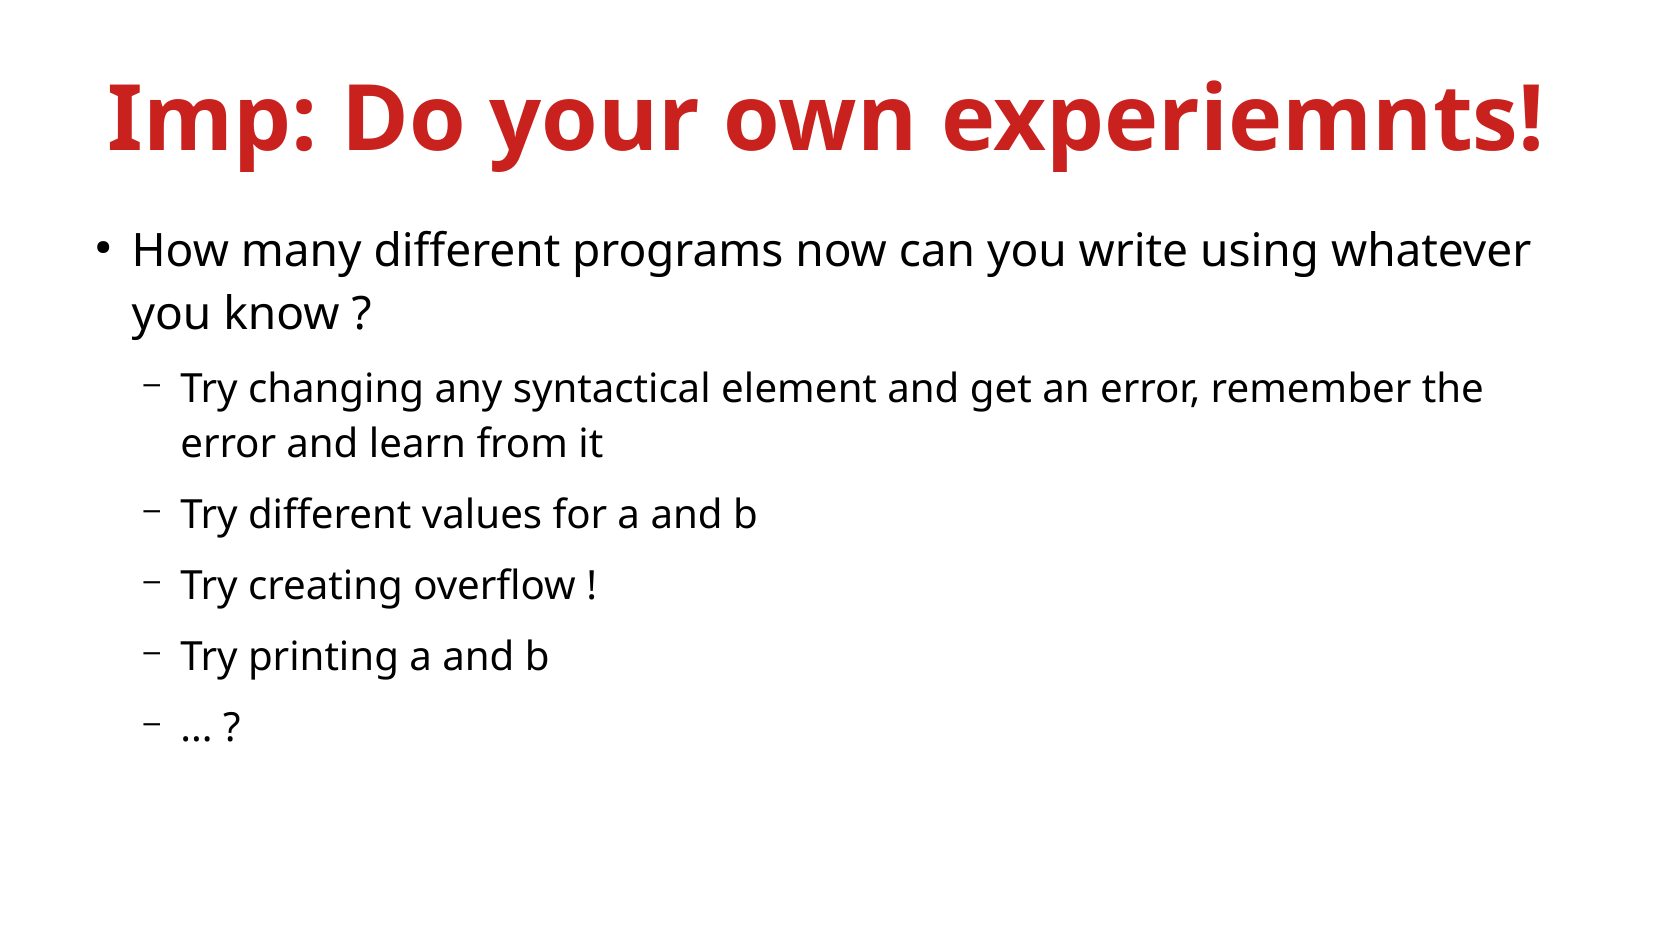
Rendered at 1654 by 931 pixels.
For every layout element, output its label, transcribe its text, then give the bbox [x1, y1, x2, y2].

title Imp: Do your own experiemnts! [82, 37, 1571, 193]
list How many different programs now can you write using whatever you know ? Try changing any syntactical element and get an error, remember the error and learn from it Try different values for a and b Try creating overflow ! Try printing a and b ... ? [82, 217, 1571, 758]
